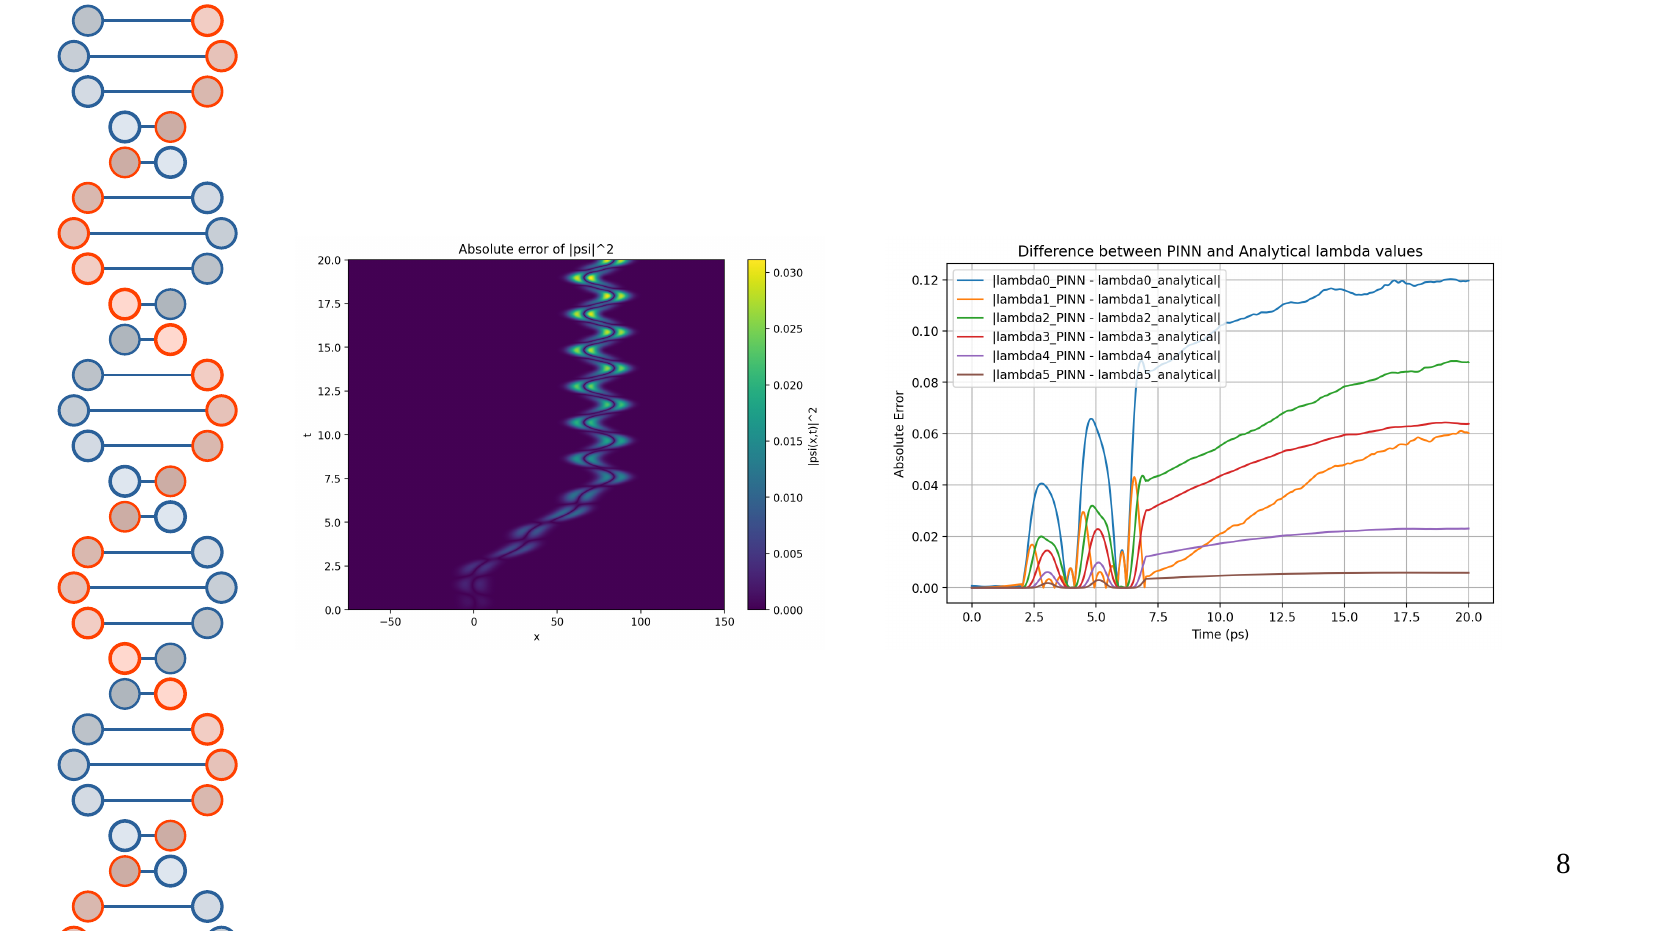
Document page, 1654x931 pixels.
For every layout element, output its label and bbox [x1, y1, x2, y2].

picture [885, 236, 1502, 650]
picture [295, 236, 825, 650]
